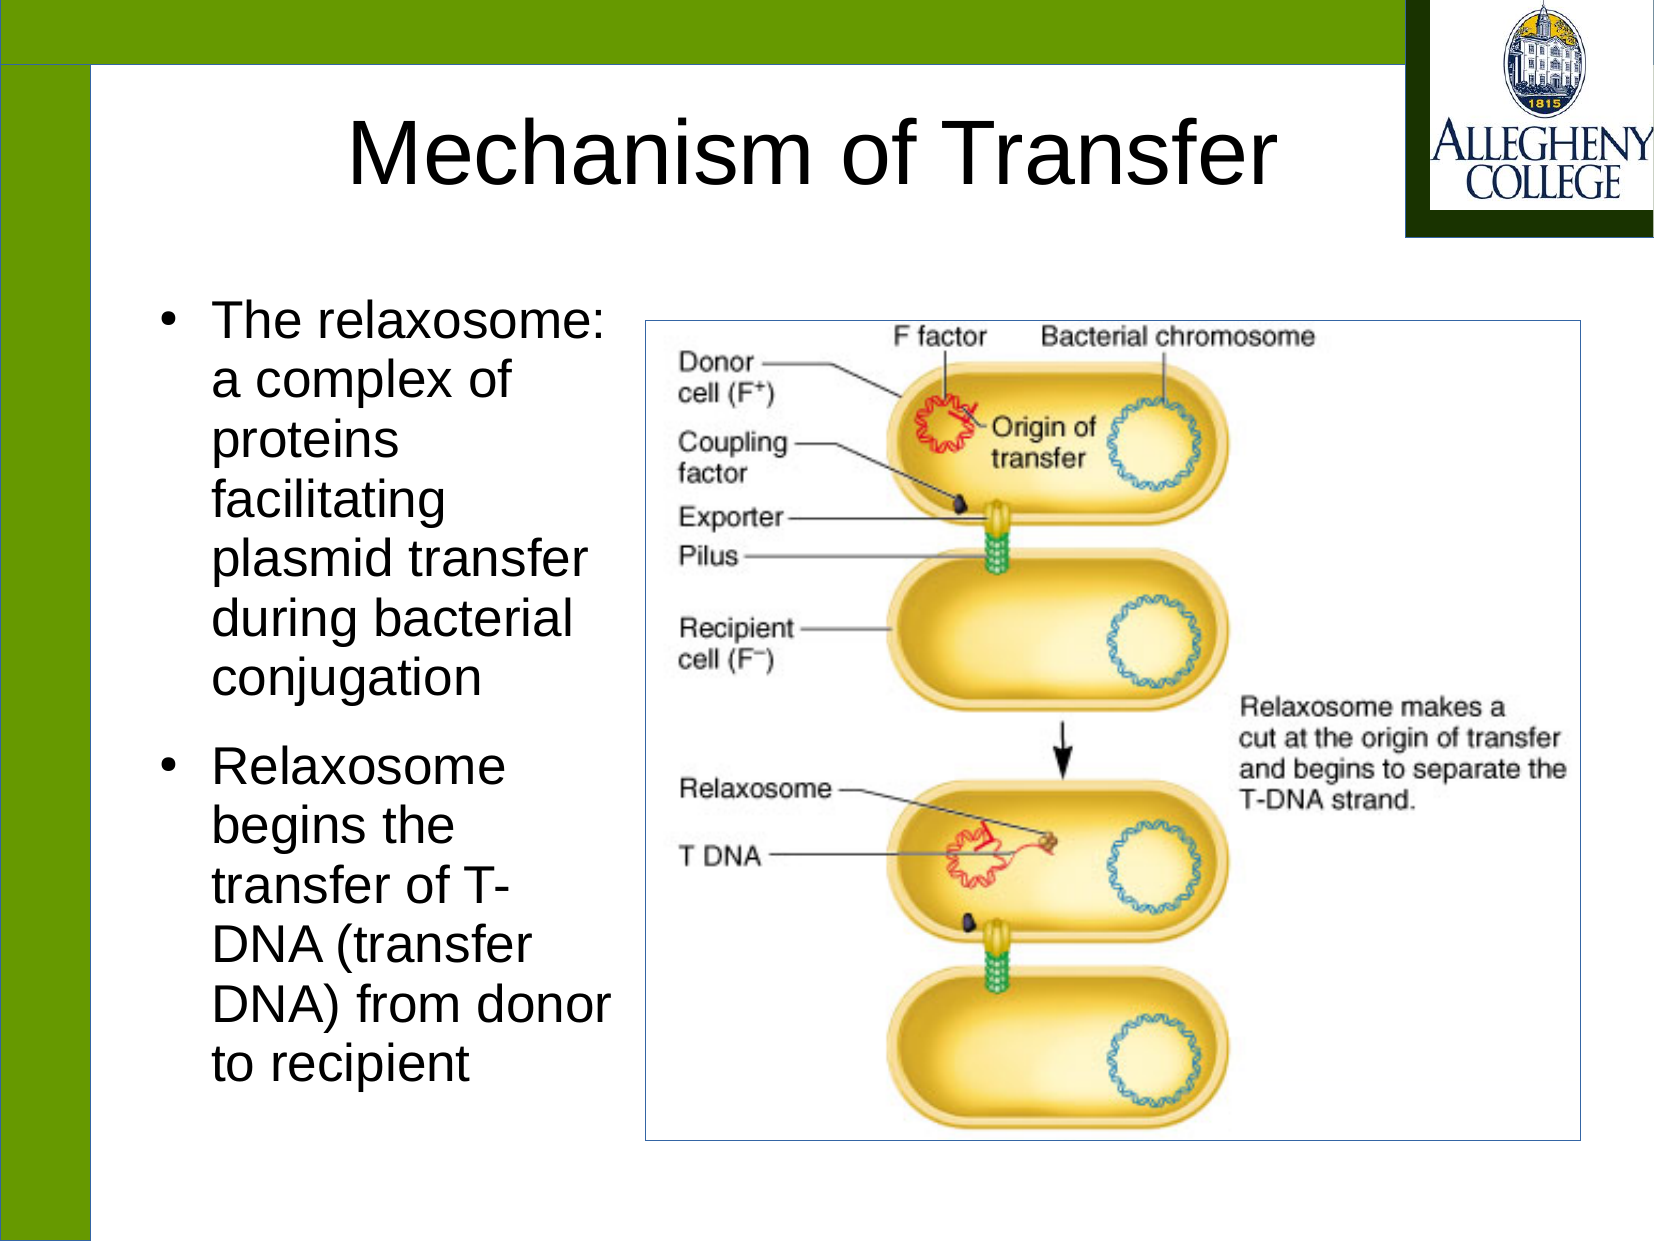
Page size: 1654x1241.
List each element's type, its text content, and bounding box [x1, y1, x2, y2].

title Mechanism of Transfer [112, 65, 1515, 257]
picture [645, 320, 1581, 1141]
list The relaxosome: a complex of proteins facilitating plasmid transfer during bacterial conjugation Relaxosome begins the transfer of T-DNA (transfer DNA) from donor to recipient [141, 290, 616, 1111]
text_box [0, 0, 1654, 1241]
picture [1430, 0, 1654, 210]
